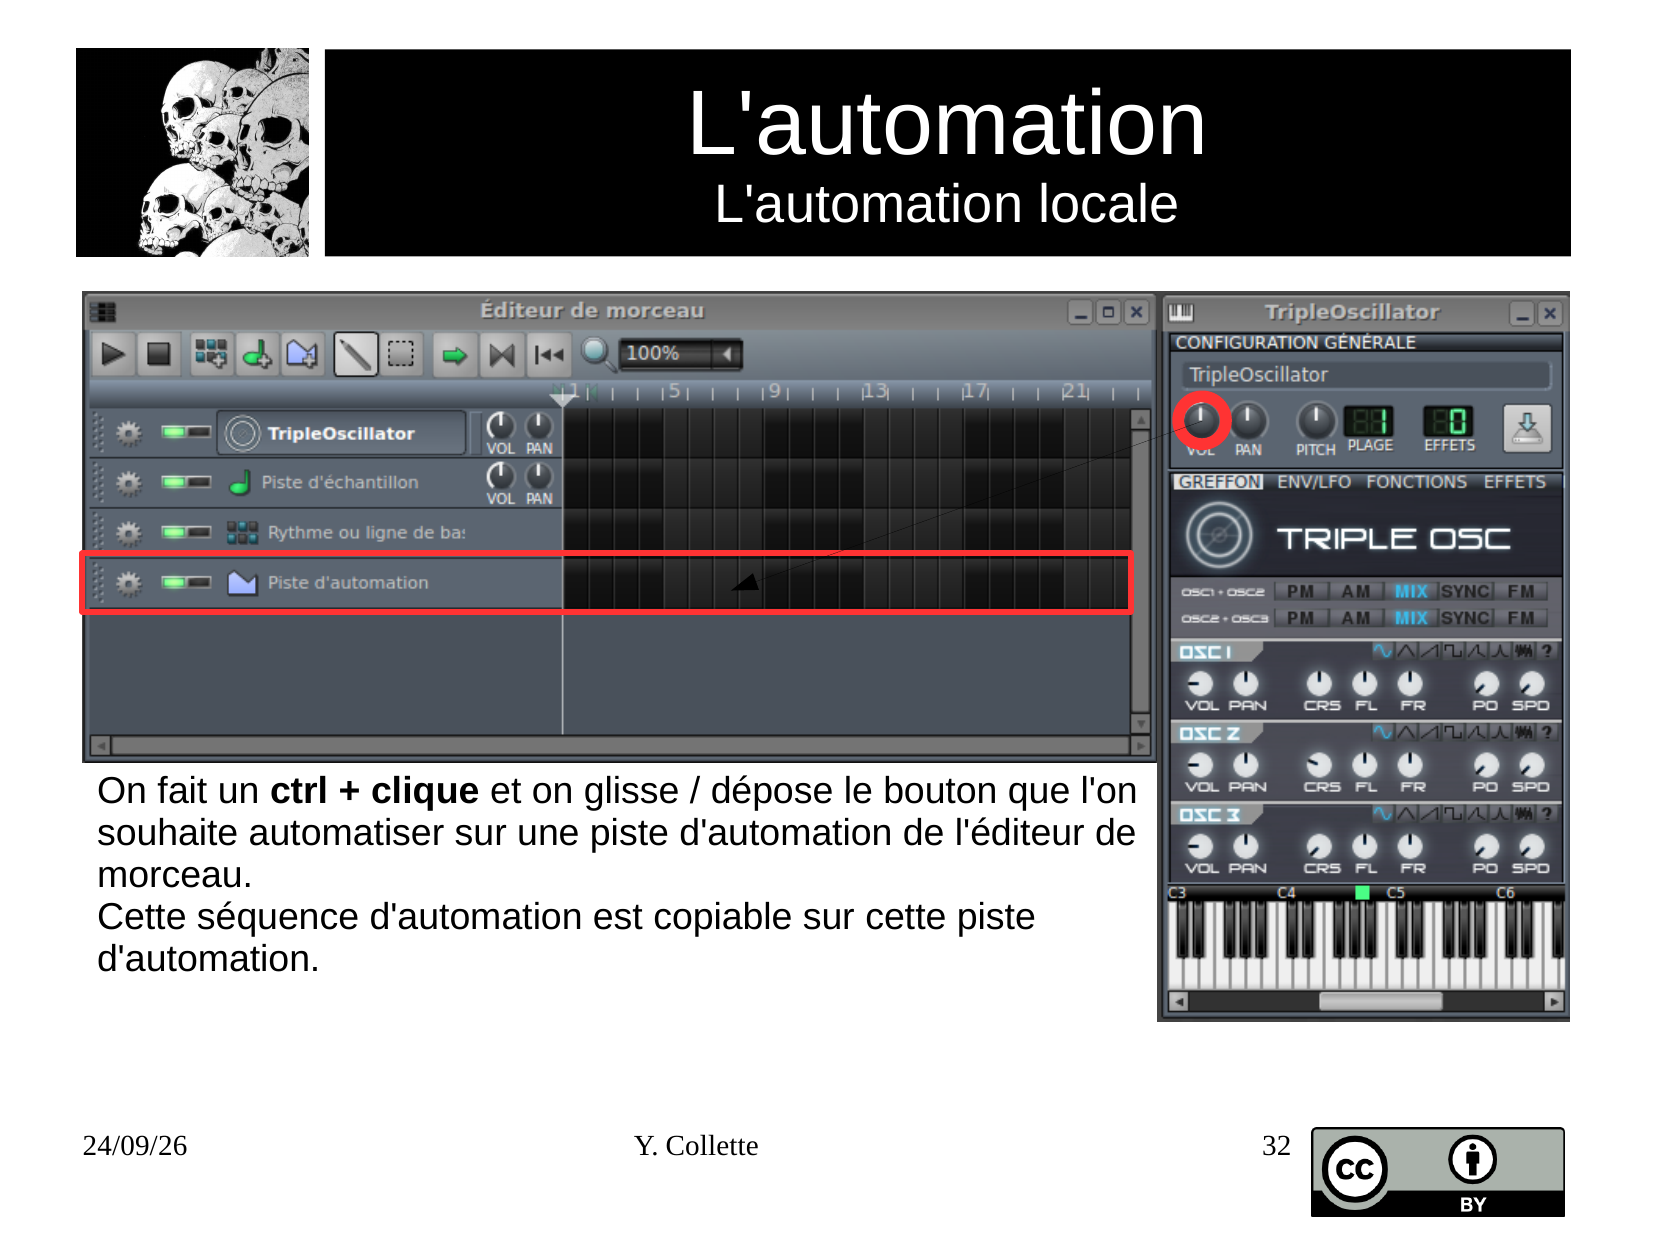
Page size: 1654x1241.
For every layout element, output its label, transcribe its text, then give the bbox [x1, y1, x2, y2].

picture [1311, 1127, 1565, 1217]
picture [85, 556, 1128, 609]
picture [76, 48, 309, 257]
picture [1185, 403, 1219, 438]
text_box On fait un ctrl + clique et on glisse / dépose le bouton que l'on souhaite automatiser sur une piste d'automation de l'éditeur de morceau. Cette séquence d'automation est copiable sur cette piste d'automation. [82, 762, 1158, 987]
picture [82, 291, 1570, 1022]
title L'automation L'automation locale [324, 49, 1571, 257]
